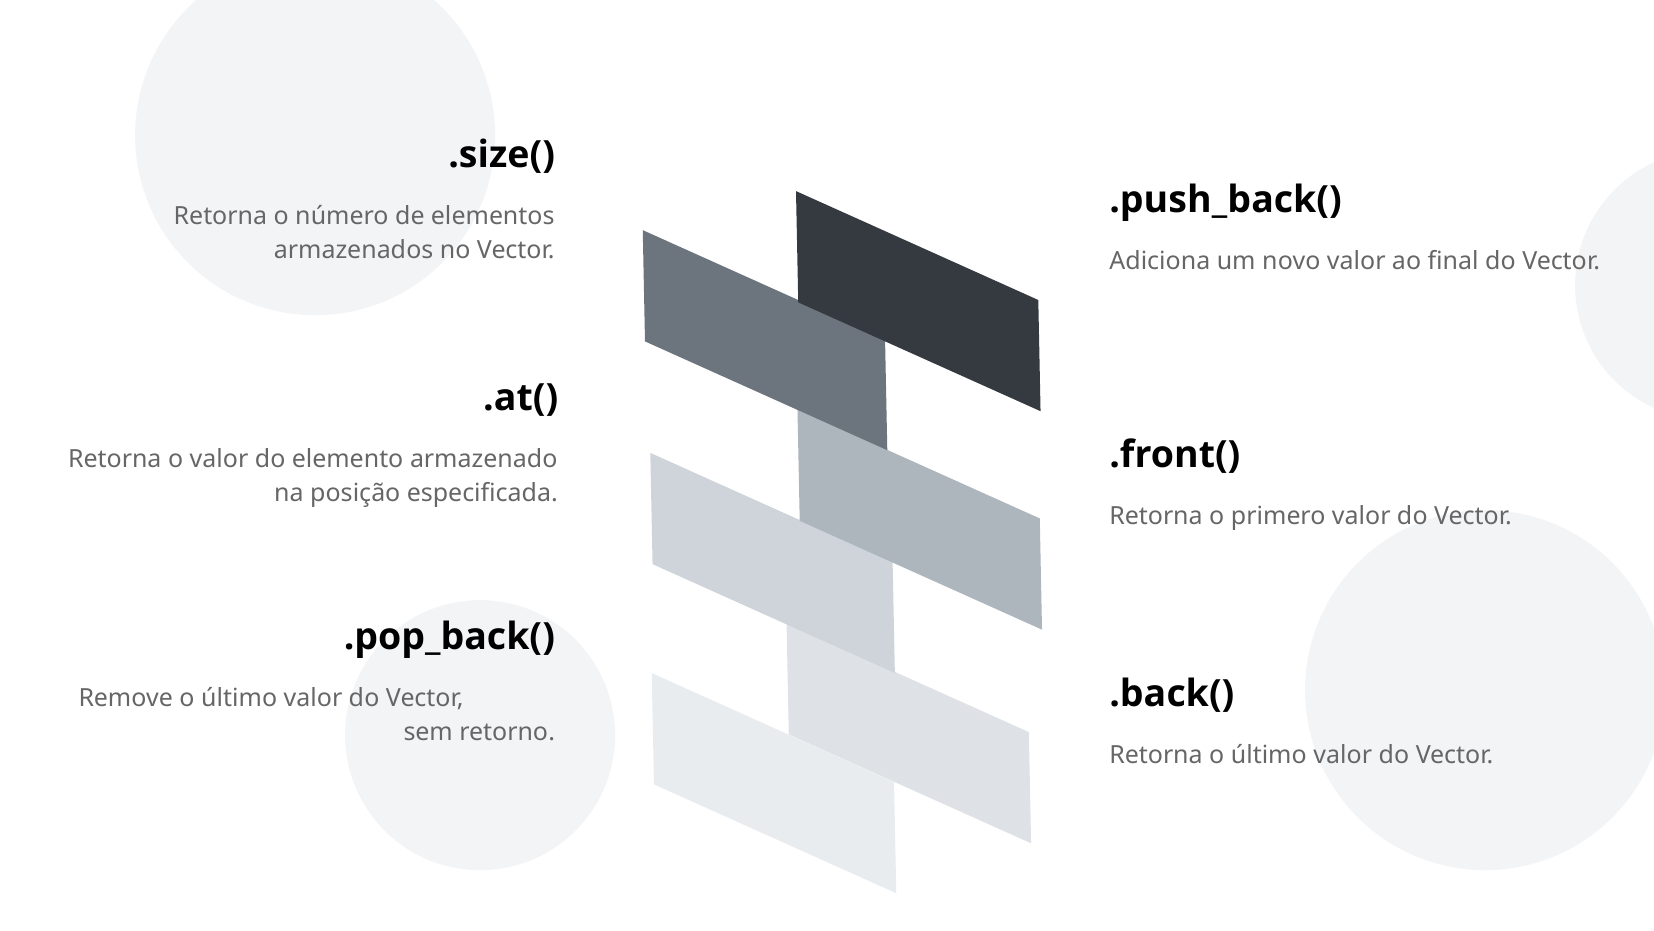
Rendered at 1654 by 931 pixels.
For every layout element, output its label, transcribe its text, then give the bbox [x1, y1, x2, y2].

text_box .pop_back() [240, 602, 571, 668]
text_box Remove o último valor do Vector, sem retorno. [15, 672, 571, 796]
text_box Adiciona um novo valor ao final do Vector. [1094, 235, 1650, 358]
text_box Retorna o primero valor do Vector. [1094, 490, 1650, 614]
text_box Retorna o número de elementos armazenados no Vector. [15, 190, 571, 313]
text_box .size() [240, 120, 571, 186]
text_box Retorna o valor do elemento armazenado na posição especificada. [18, 432, 574, 608]
text_box .front() [1094, 420, 1425, 487]
text_box .at() [243, 362, 574, 429]
text_box Retorna o último valor do Vector. [1094, 729, 1650, 853]
text_box .push_back() [1094, 165, 1425, 231]
text_box .back() [1094, 659, 1425, 726]
